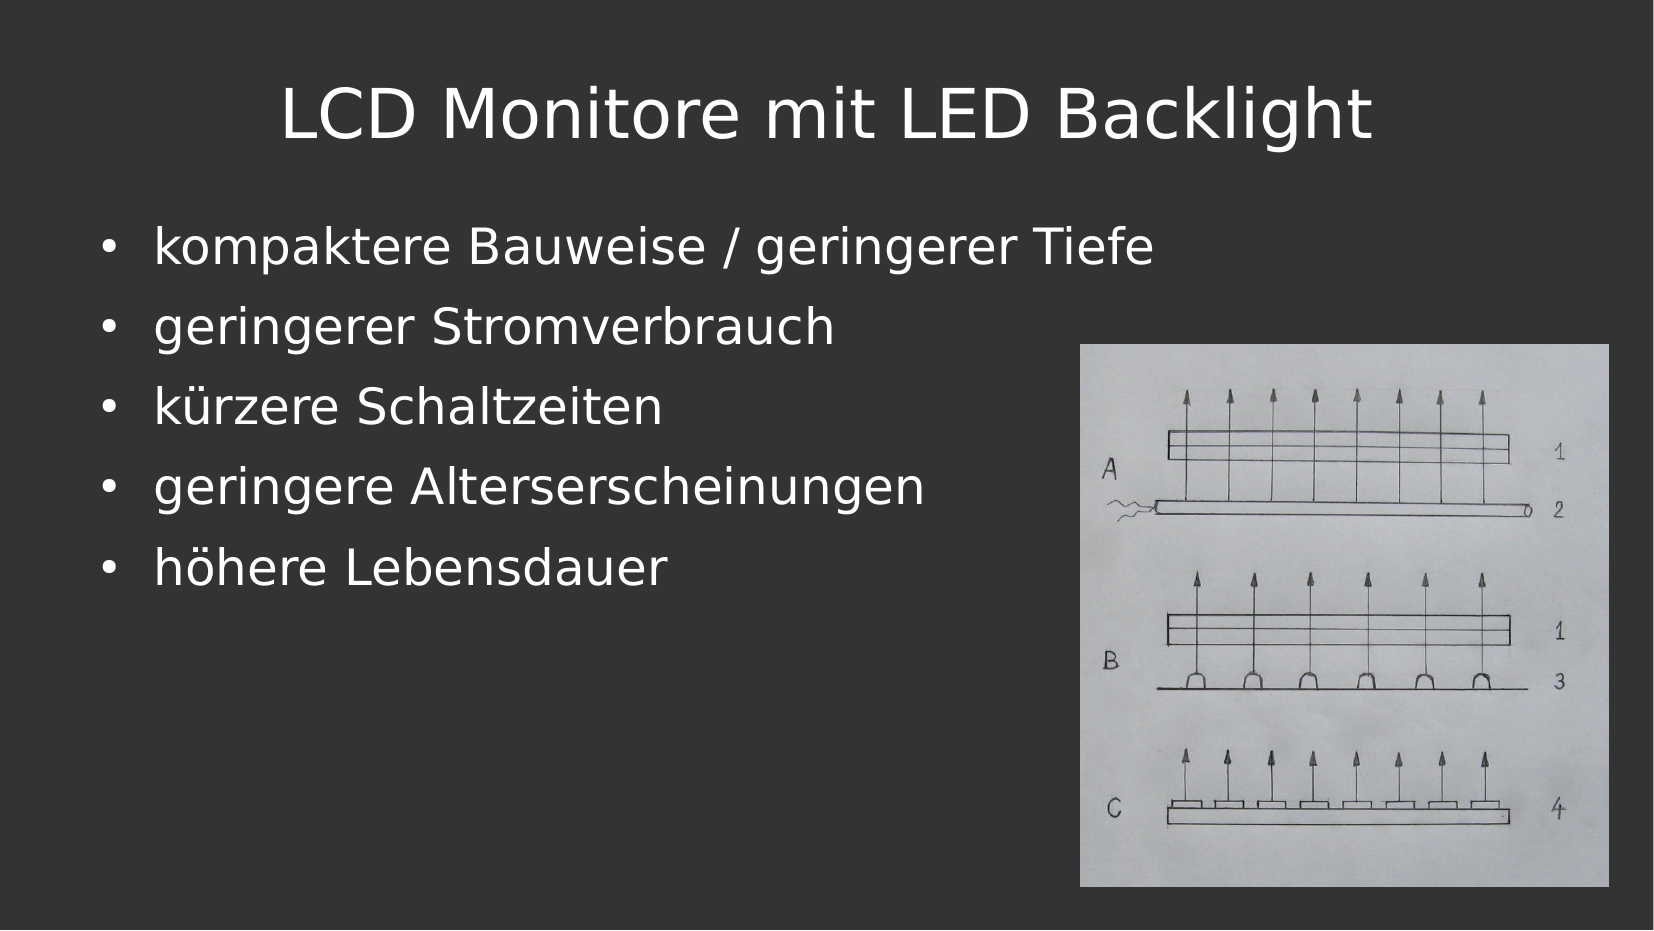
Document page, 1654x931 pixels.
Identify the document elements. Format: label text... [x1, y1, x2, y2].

list kompaktere Bauweise / geringerer Tiefe geringerer Stromverbrauch kürzere Schaltzeiten geringere Alterserscheinungen höhere Lebensdauer [82, 217, 1571, 758]
title LCD Monitore mit LED Backlight [82, 37, 1571, 193]
picture [1080, 344, 1609, 887]
